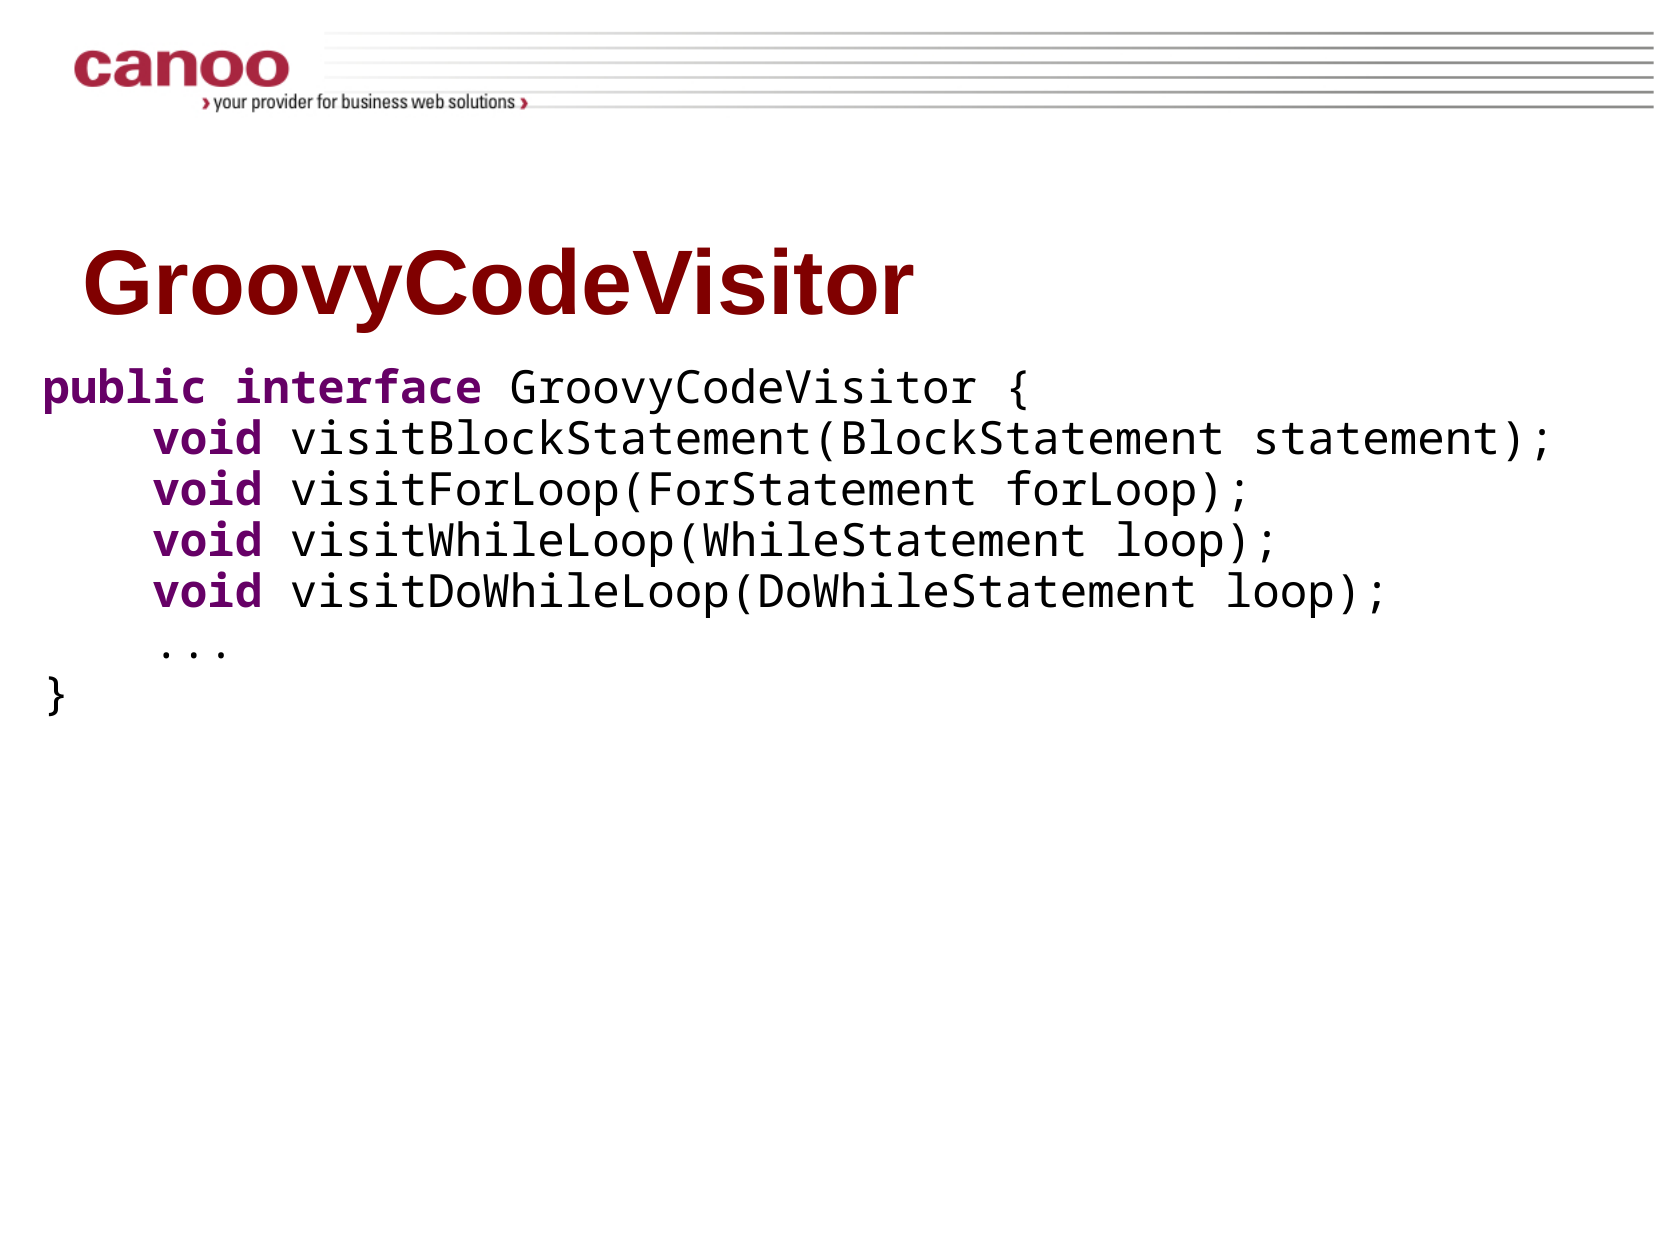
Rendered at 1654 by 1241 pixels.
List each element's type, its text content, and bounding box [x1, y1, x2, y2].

text_box public interface GroovyCodeVisitor { void visitBlockStatement(BlockStatement statement); void visitForLoop(ForStatement forLoop); void visitWhileLoop(WhileStatement loop); void visitDoWhileLoop(DoWhileStatement loop); ... } [27, 354, 1613, 1218]
title GroovyCodeVisitor [82, 179, 1571, 387]
picture [0, 0, 1654, 166]
